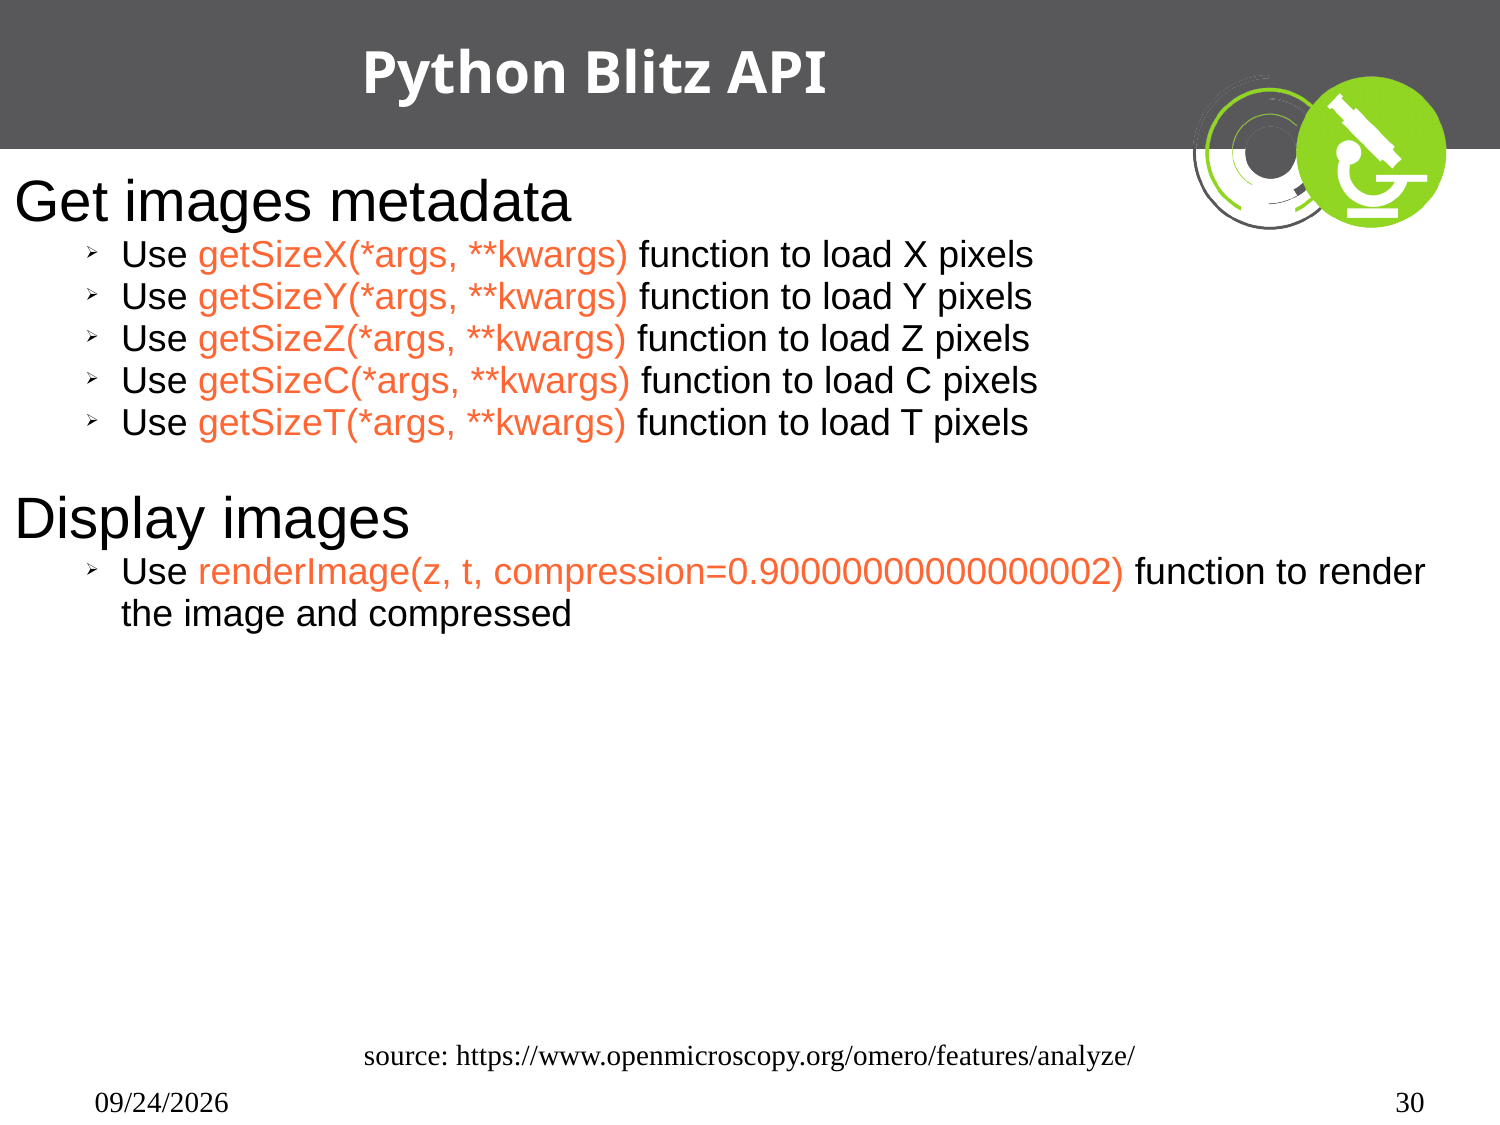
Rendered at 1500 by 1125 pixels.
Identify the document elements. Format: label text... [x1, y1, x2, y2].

subtitle [82, 263, 1433, 916]
title Python Blitz API [0, 0, 1189, 142]
text_box Get images metadata Use getSizeX(*args, **kwargs) function to load X pixels Use getSizeY(*args, **kwargs) function to load Y pixels Use getSizeZ(*args, **kwargs) function to load Z pixels Use getSizeC(*args, **kwargs) function to load C pixels Use getSizeT(*args, **kwargs) function to load T pixels Display images Use renderImage(z, t, compression=0.90000000000000002) function to render the image and compressed [0, 161, 1500, 1028]
picture [1188, 69, 1453, 161]
